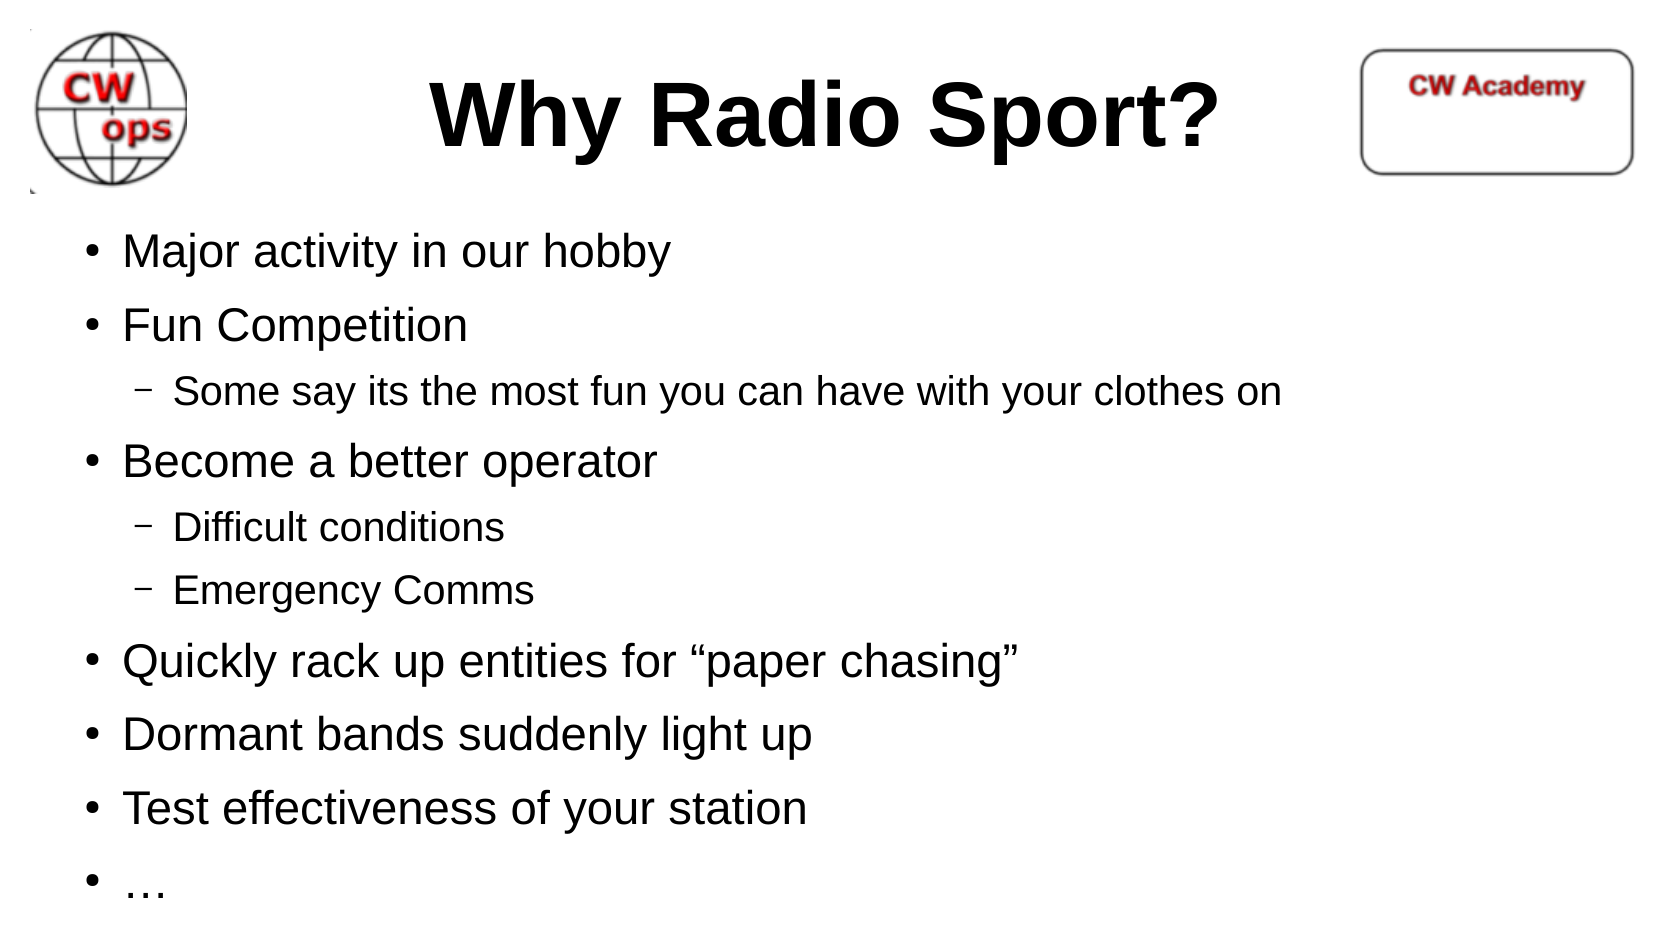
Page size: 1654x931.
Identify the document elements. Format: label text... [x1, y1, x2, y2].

title Why Radio Sport? [82, 37, 1571, 193]
picture [30, 29, 187, 194]
list Major activity in our hobby Fun Competition Some say its the most fun you can have with your clothes on Become a better operator Difficult conditions Emergency Comms Quickly rack up entities for “paper chasing” Dormant bands suddenly light up Test effectiveness of your station … [71, 225, 1561, 916]
picture [1571, 37, 1640, 186]
